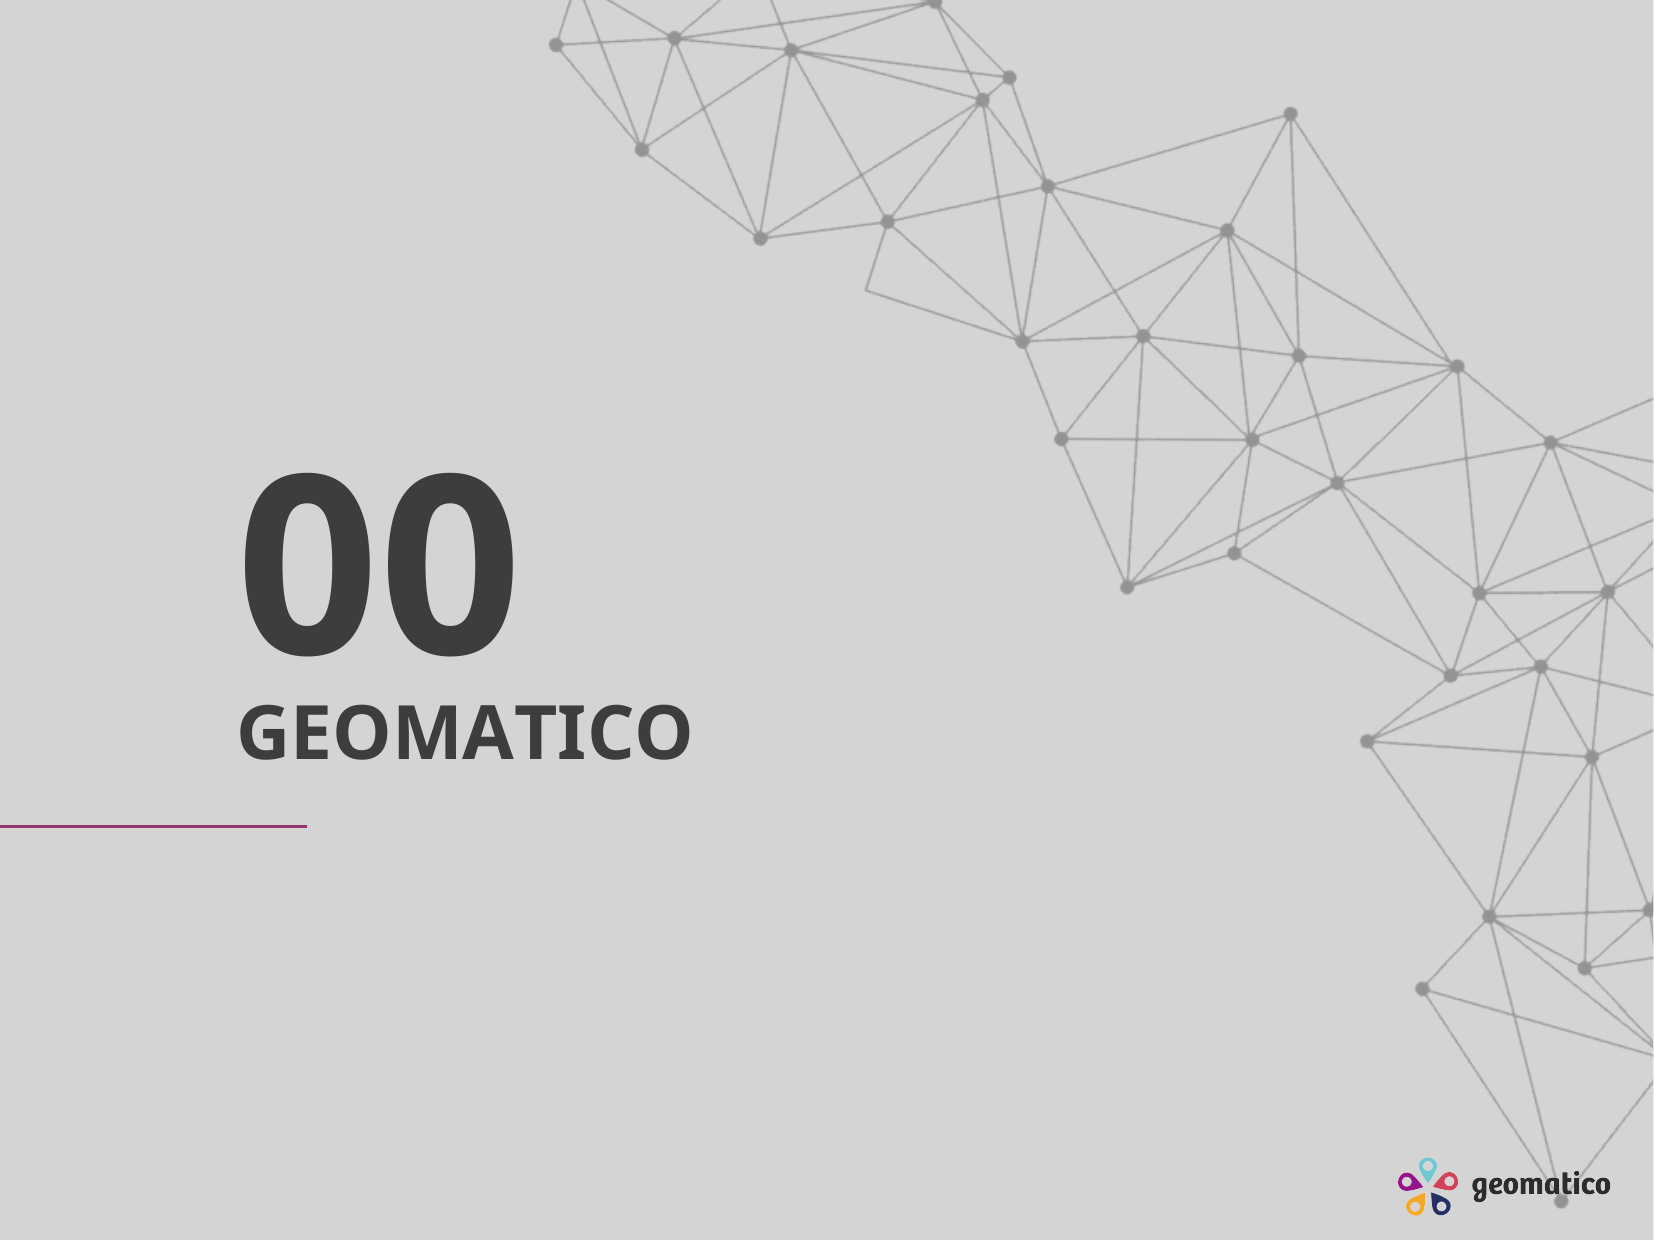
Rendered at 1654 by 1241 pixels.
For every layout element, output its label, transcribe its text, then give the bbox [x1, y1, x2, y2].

text_box GEOMATICO [236, 679, 1150, 798]
picture [453, 0, 1654, 1222]
text_box 00 [236, 354, 798, 728]
